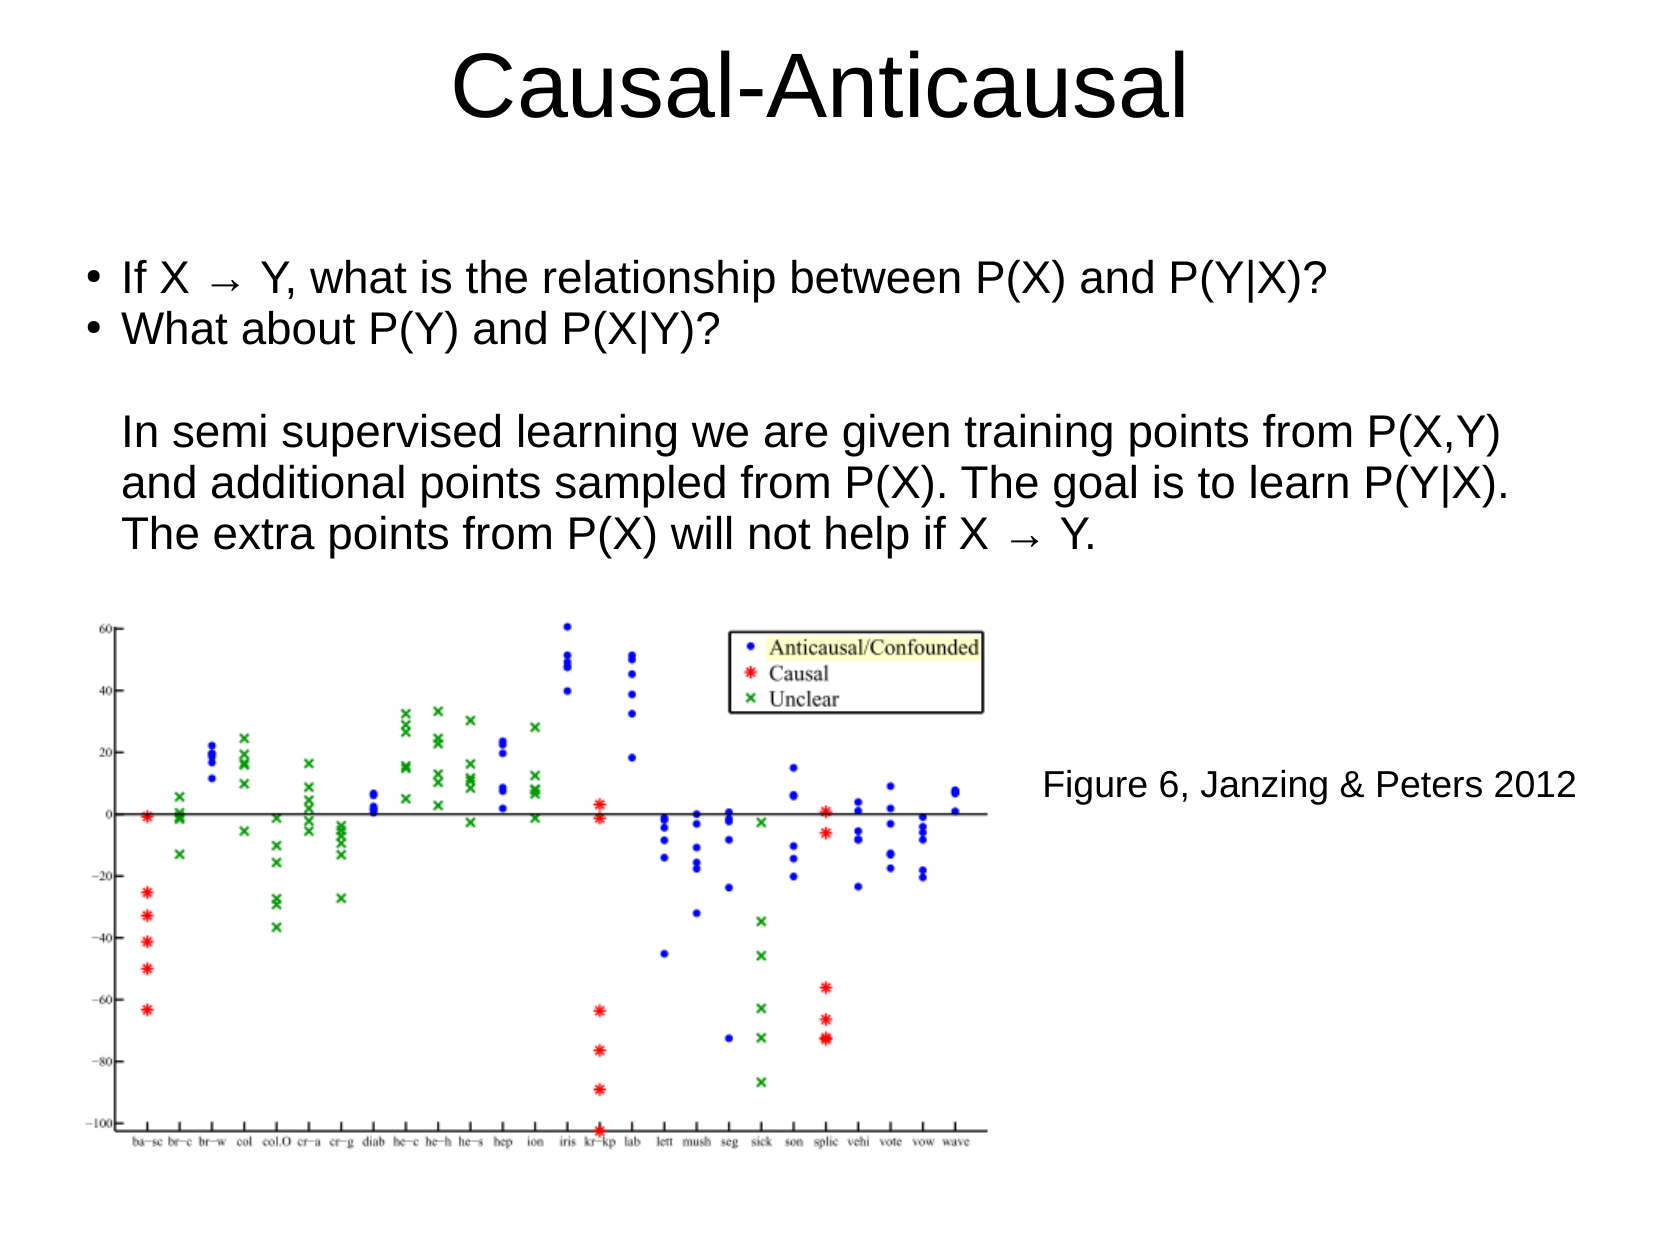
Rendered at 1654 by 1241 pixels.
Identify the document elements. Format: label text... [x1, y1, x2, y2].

title Causal-Anticausal [35, 0, 1607, 189]
text_box If X → Y, what is the relationship between P(X) and P(Y|X)? What about P(Y) and P(X|Y)? In semi supervised learning we are given training points from P(X,Y) and additional points sampled from P(X). The goal is to learn P(Y|X). The extra points from P(X) will not help if X → Y. [70, 244, 1595, 567]
text_box Figure 6, Janzing & Peters 2012 [1027, 755, 1654, 813]
picture [78, 602, 1016, 1175]
